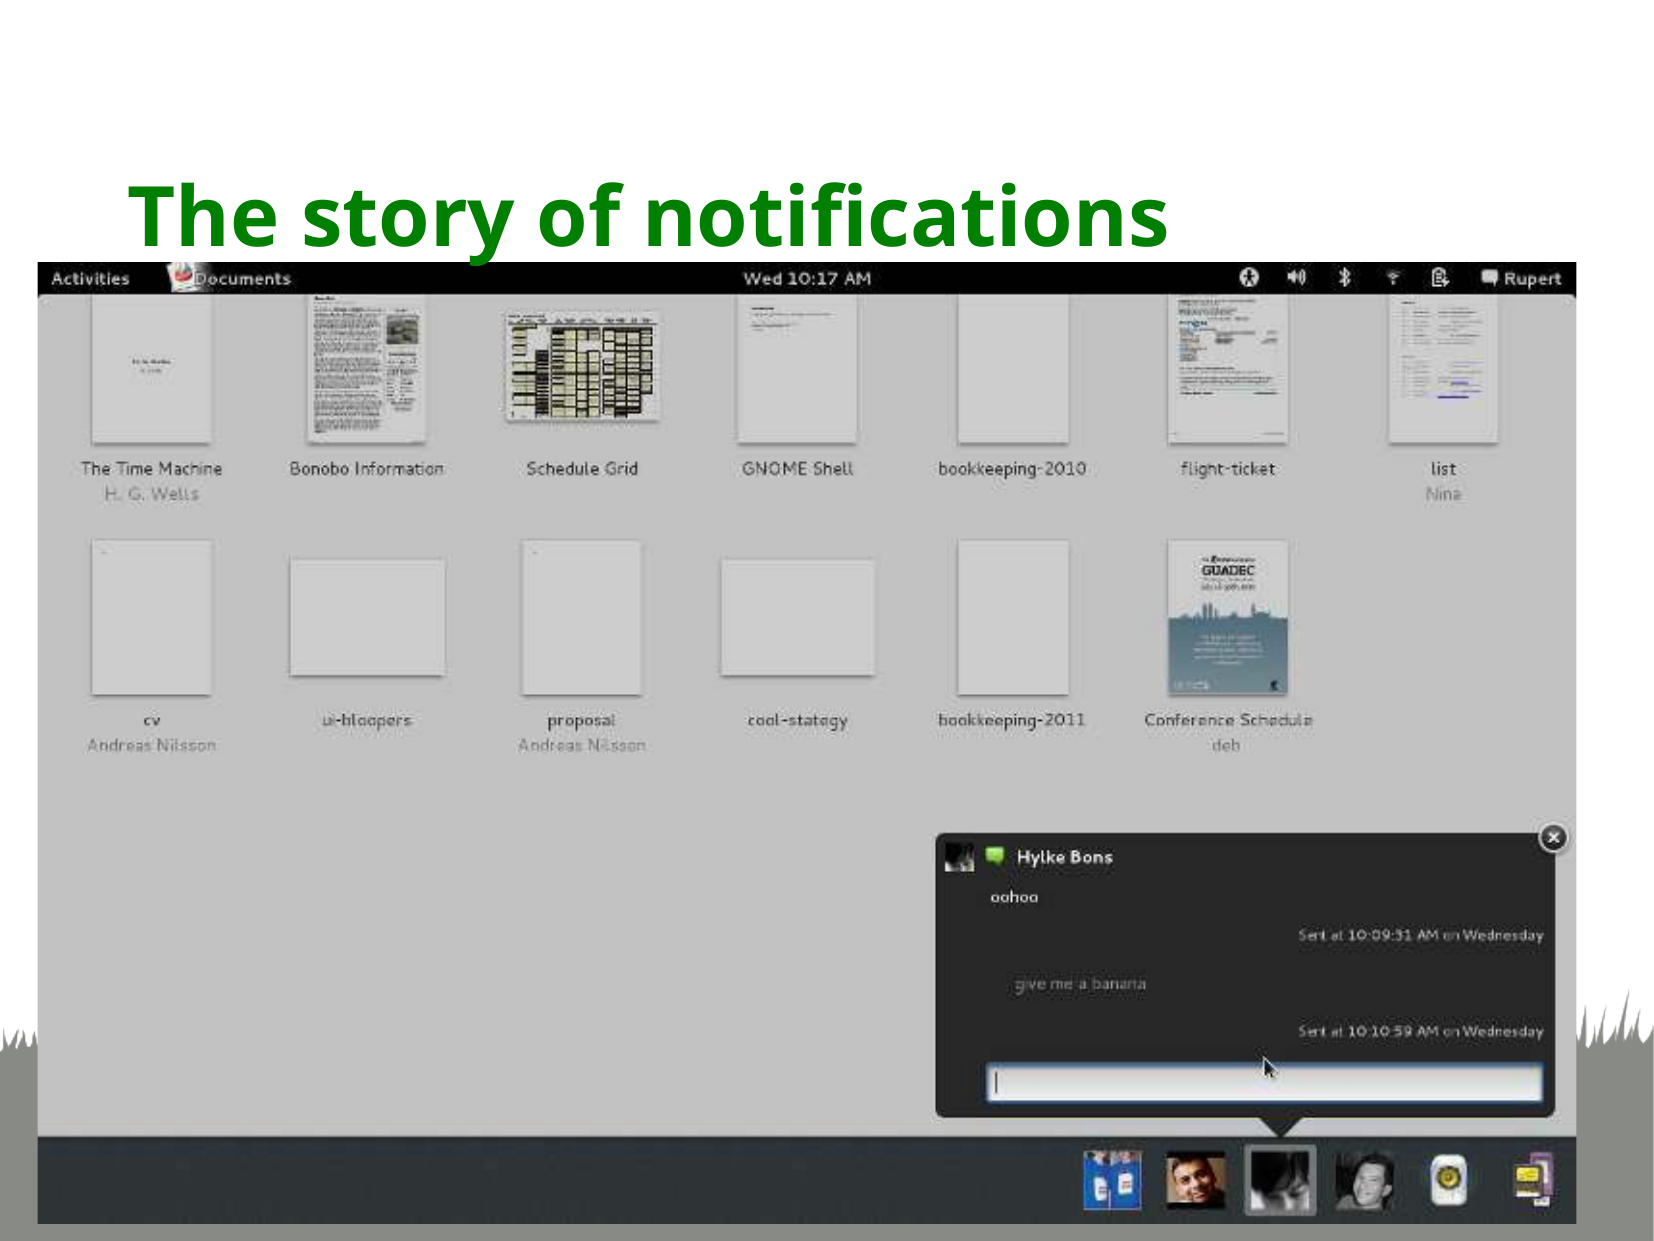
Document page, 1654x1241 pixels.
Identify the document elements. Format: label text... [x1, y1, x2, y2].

picture [0, 0, 1654, 1241]
text_box [38, 263, 1576, 1224]
title The story of notifications [125, 162, 1529, 264]
